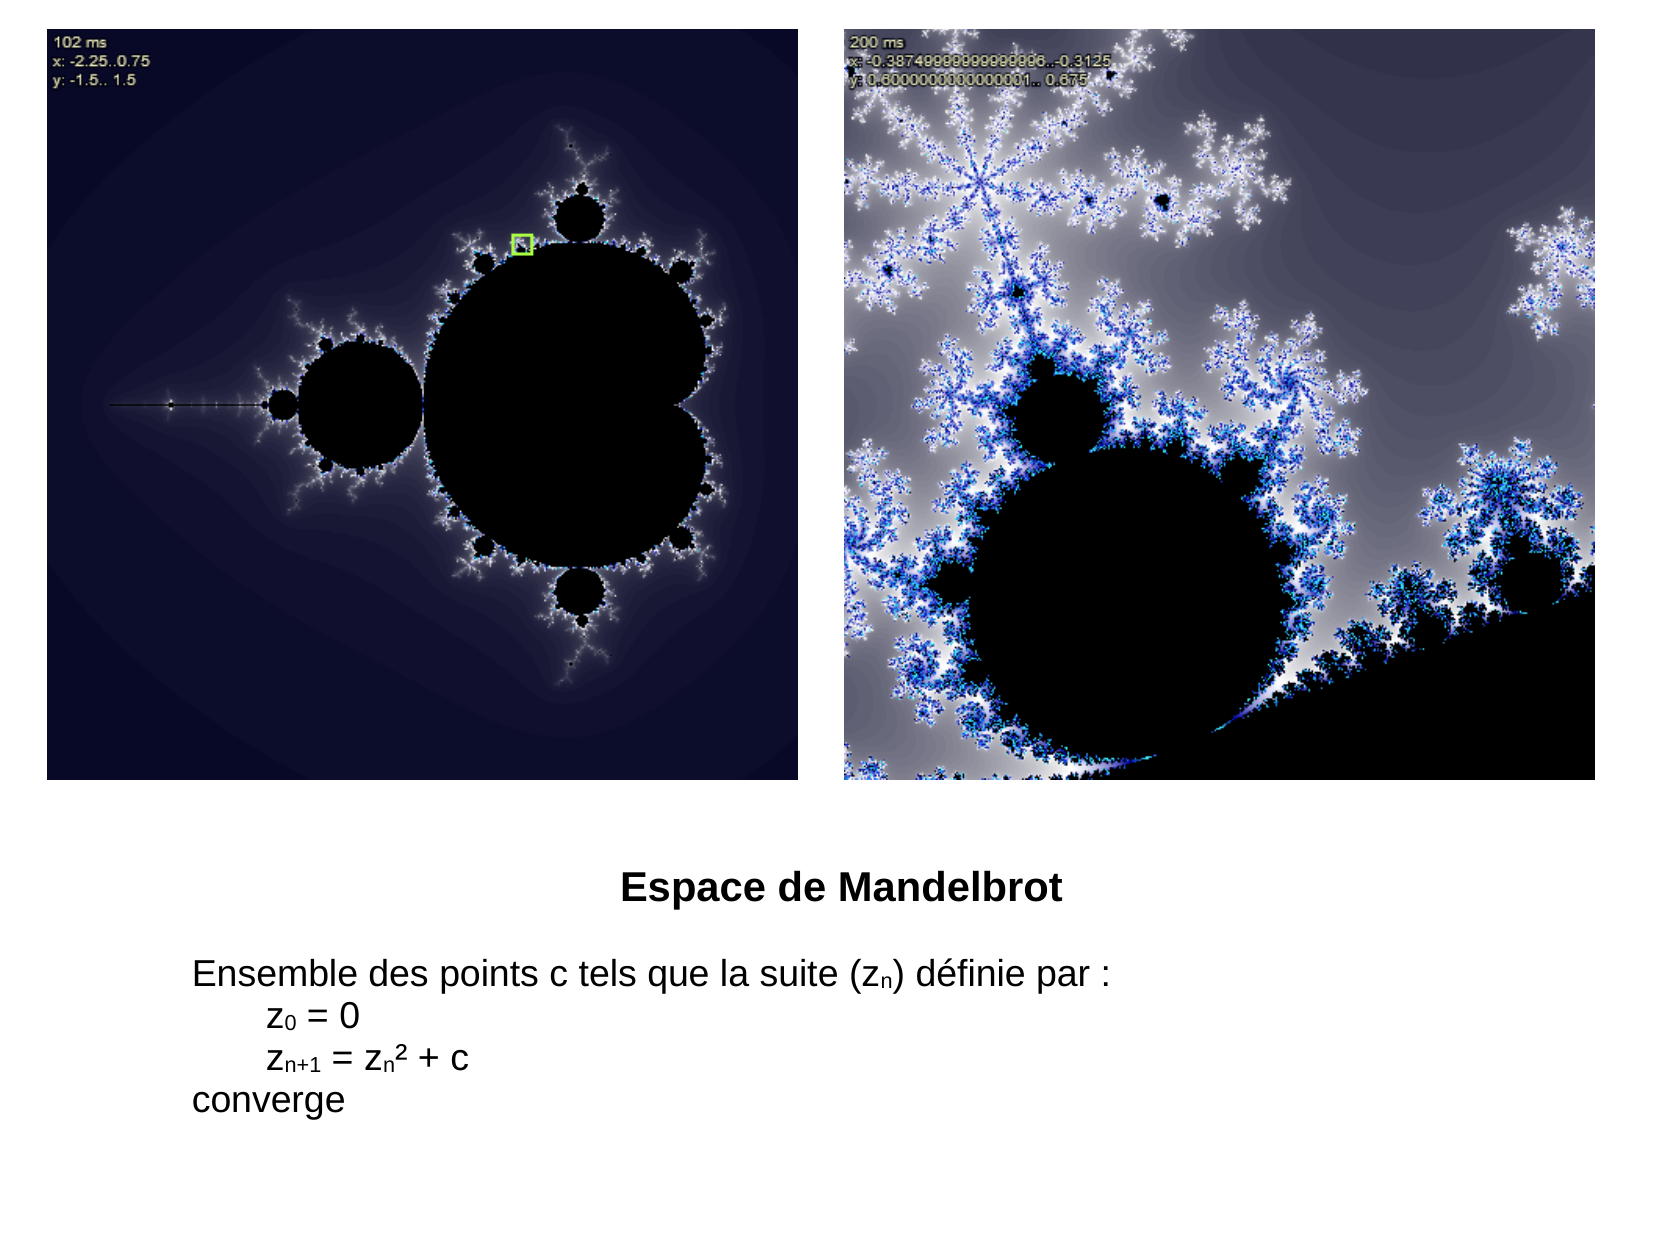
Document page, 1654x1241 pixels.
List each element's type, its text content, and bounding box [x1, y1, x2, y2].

picture [844, 29, 1595, 780]
picture [47, 29, 798, 780]
text_box Espace de Mandelbrot Ensemble des points c tels que la suite (zn) définie par : z0 = 0 zn+1 = zn² + c converge [177, 856, 1506, 1165]
